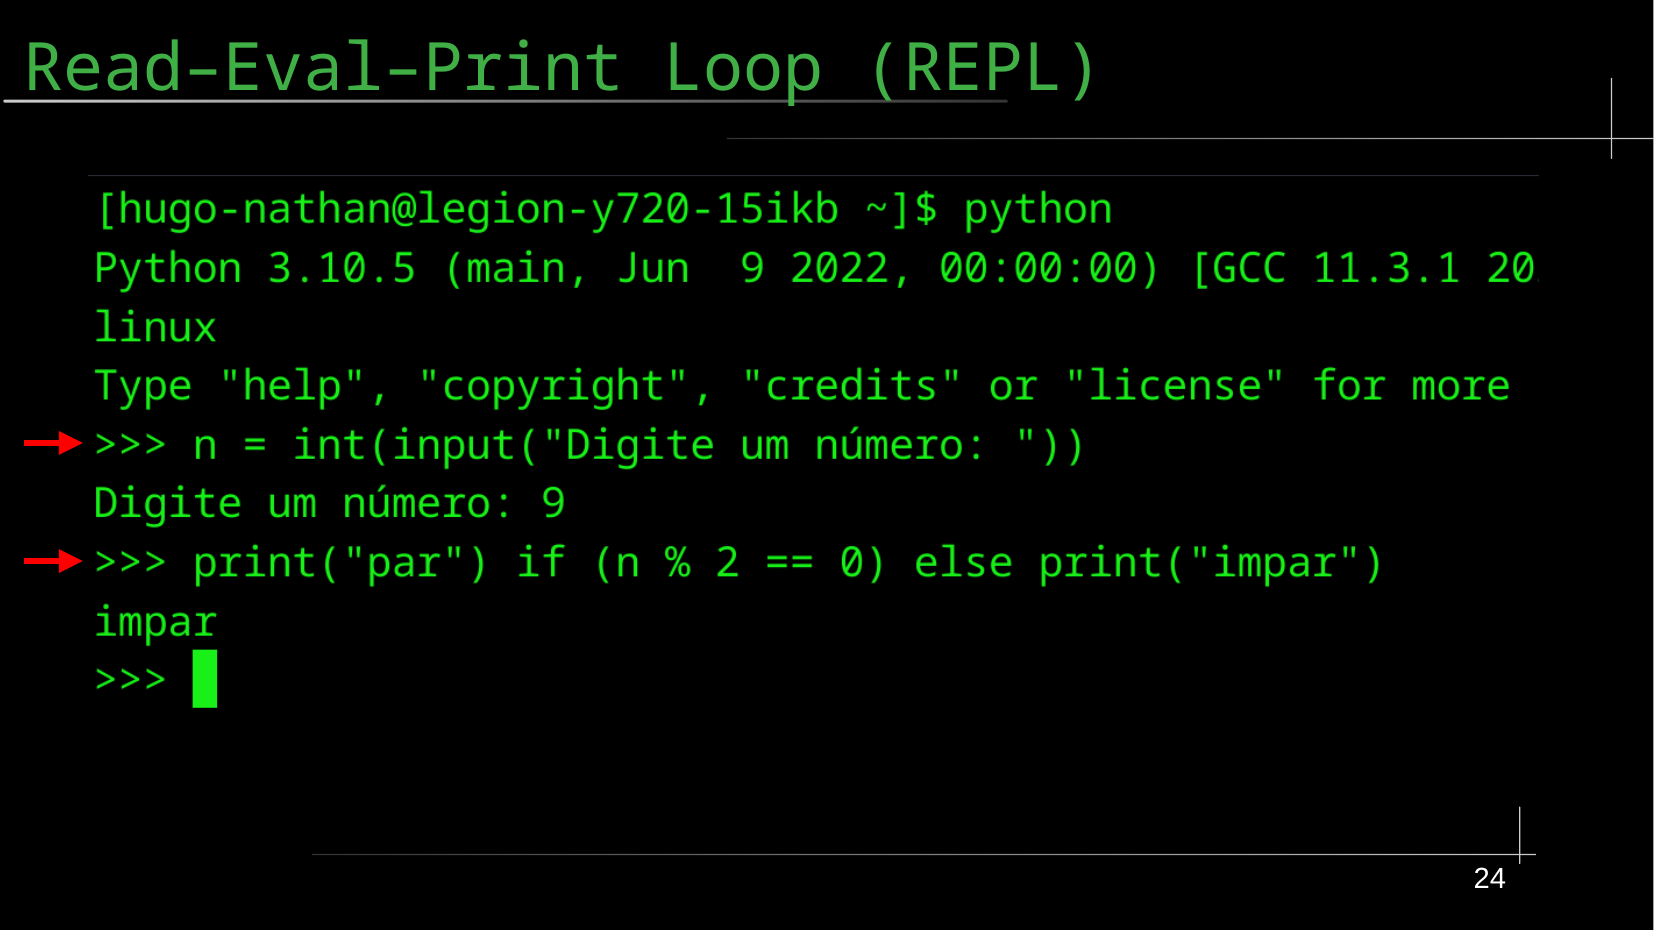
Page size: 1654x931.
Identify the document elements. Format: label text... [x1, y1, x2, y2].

picture [88, 175, 1539, 744]
title Read–Eval–Print Loop (REPL) [23, 7, 1589, 123]
